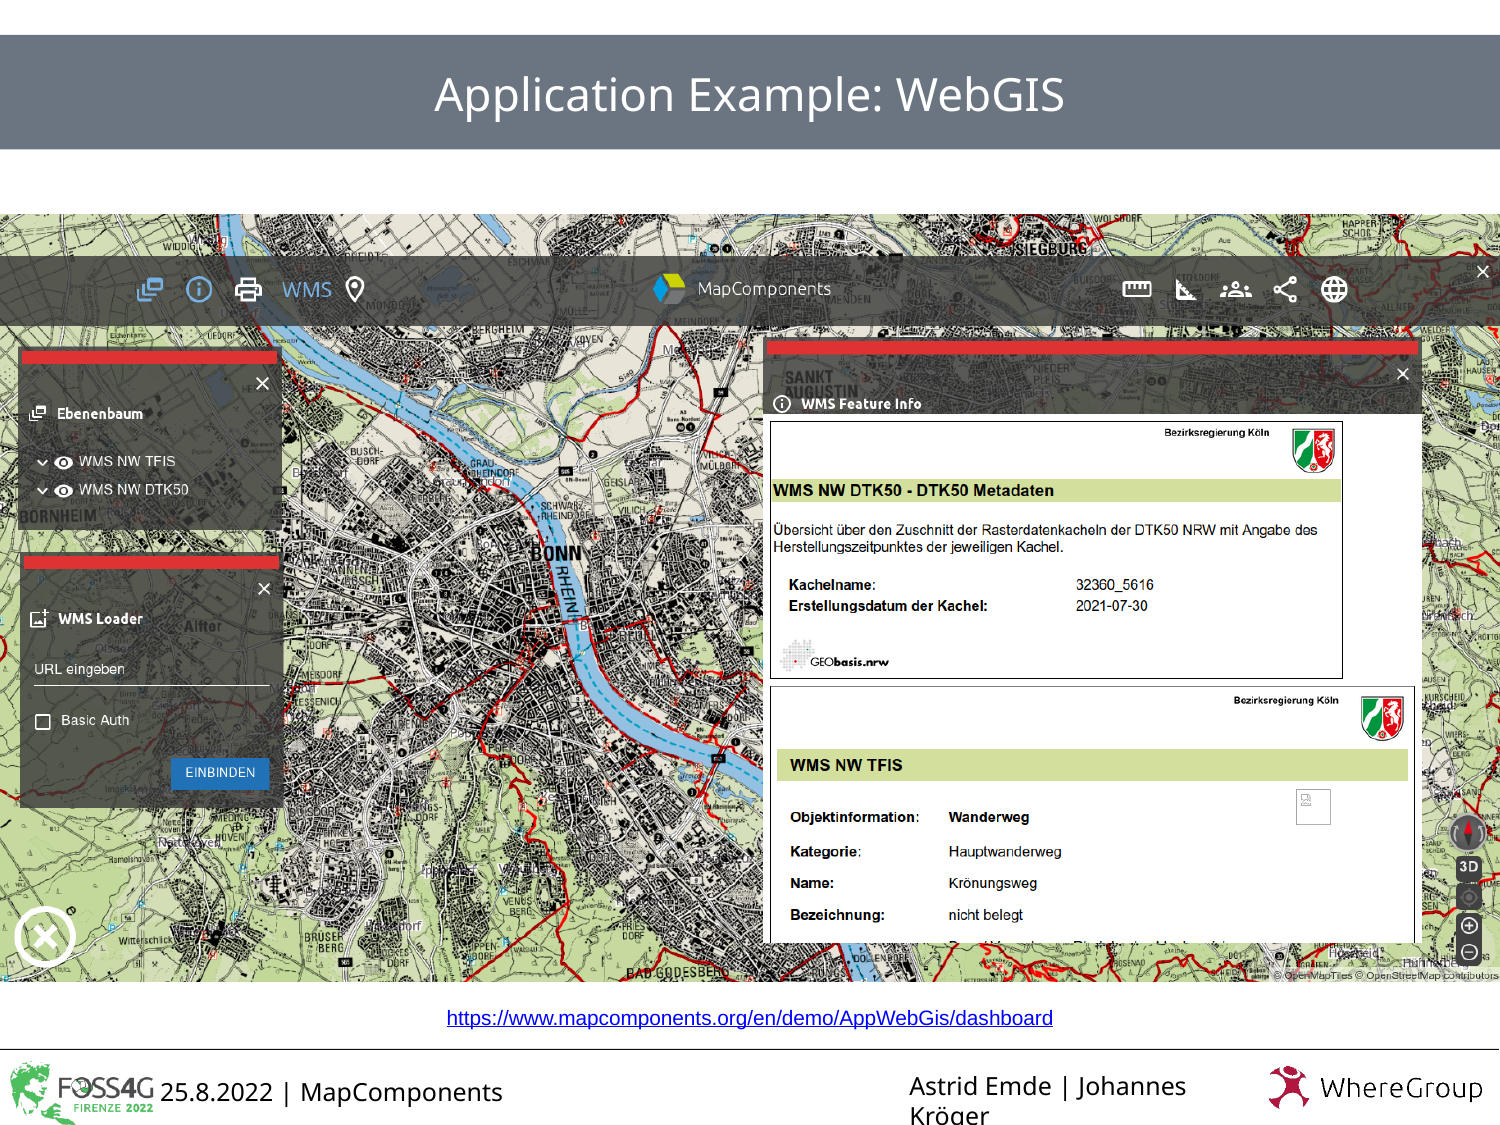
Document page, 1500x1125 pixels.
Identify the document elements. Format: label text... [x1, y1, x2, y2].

picture [0, 214, 1500, 982]
text_box https://www.mapcomponents.org/en/demo/AppWebGis/dashboard [431, 996, 1069, 1104]
text_box Application Example: WebGIS [74, 44, 1425, 142]
picture [1268, 1066, 1482, 1109]
picture [0, 1061, 178, 1125]
